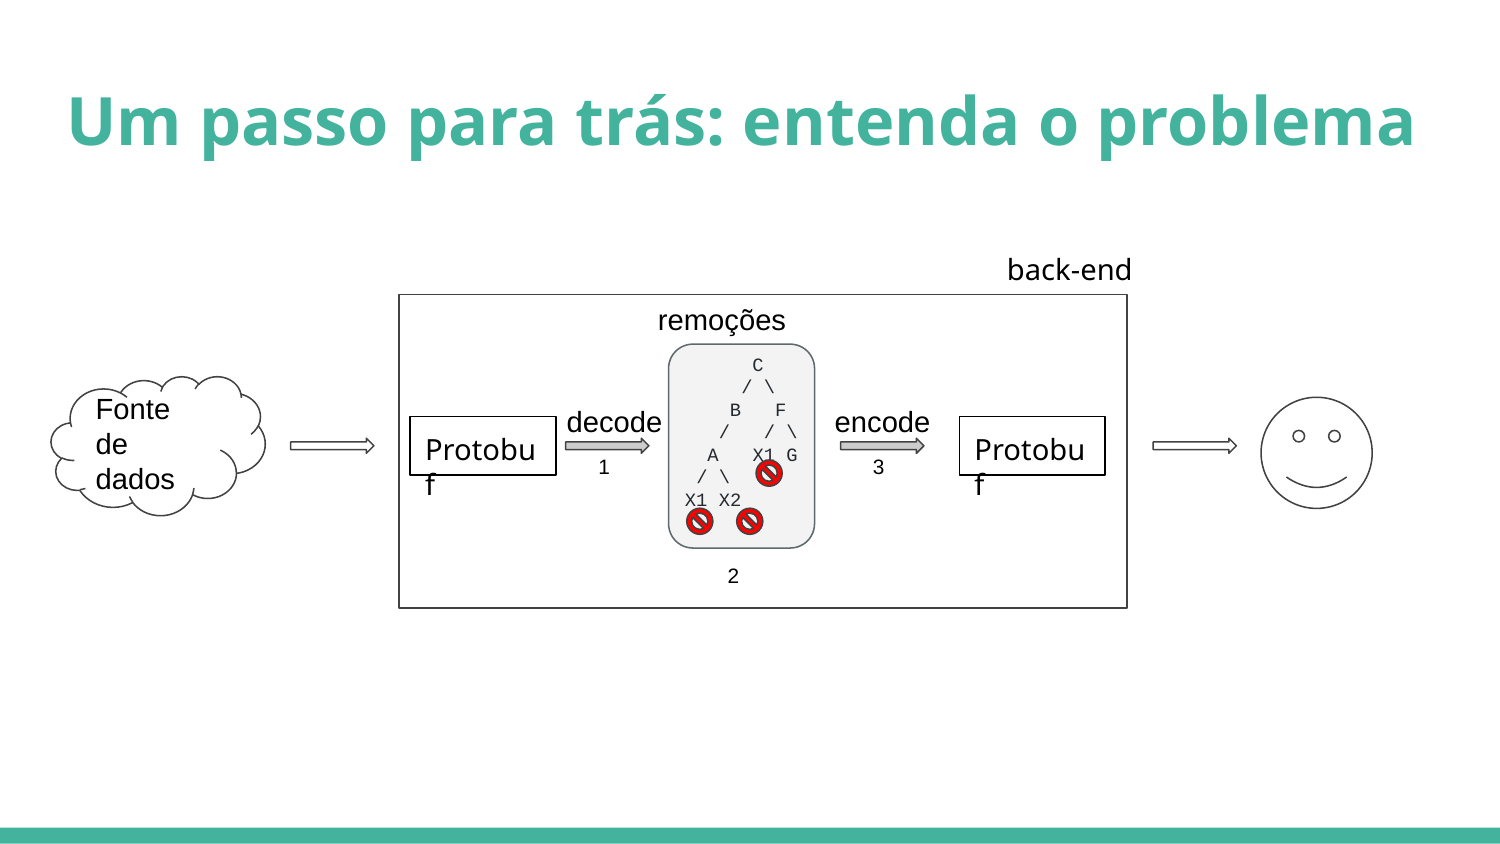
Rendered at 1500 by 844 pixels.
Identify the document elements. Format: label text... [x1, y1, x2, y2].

text_box C / \ B F / / \ A X1 G / \ X1 X2 [670, 345, 823, 569]
text_box remoções [642, 286, 867, 345]
text_box 2 [712, 548, 771, 595]
text_box [756, 460, 783, 487]
text_box Protobuf [959, 416, 1106, 475]
text_box 3 [858, 438, 916, 486]
text_box encode [819, 388, 966, 447]
text_box back-end [991, 236, 1216, 295]
text_box 1 [583, 438, 642, 486]
text_box Protobuf [410, 416, 556, 475]
text_box [916, 447, 923, 454]
text_box [686, 508, 713, 535]
text_box Fonte de dados [50, 376, 266, 516]
text_box [736, 508, 763, 535]
title Um passo para trás: entenda o problema [51, 64, 1449, 167]
text_box decode [551, 388, 698, 447]
